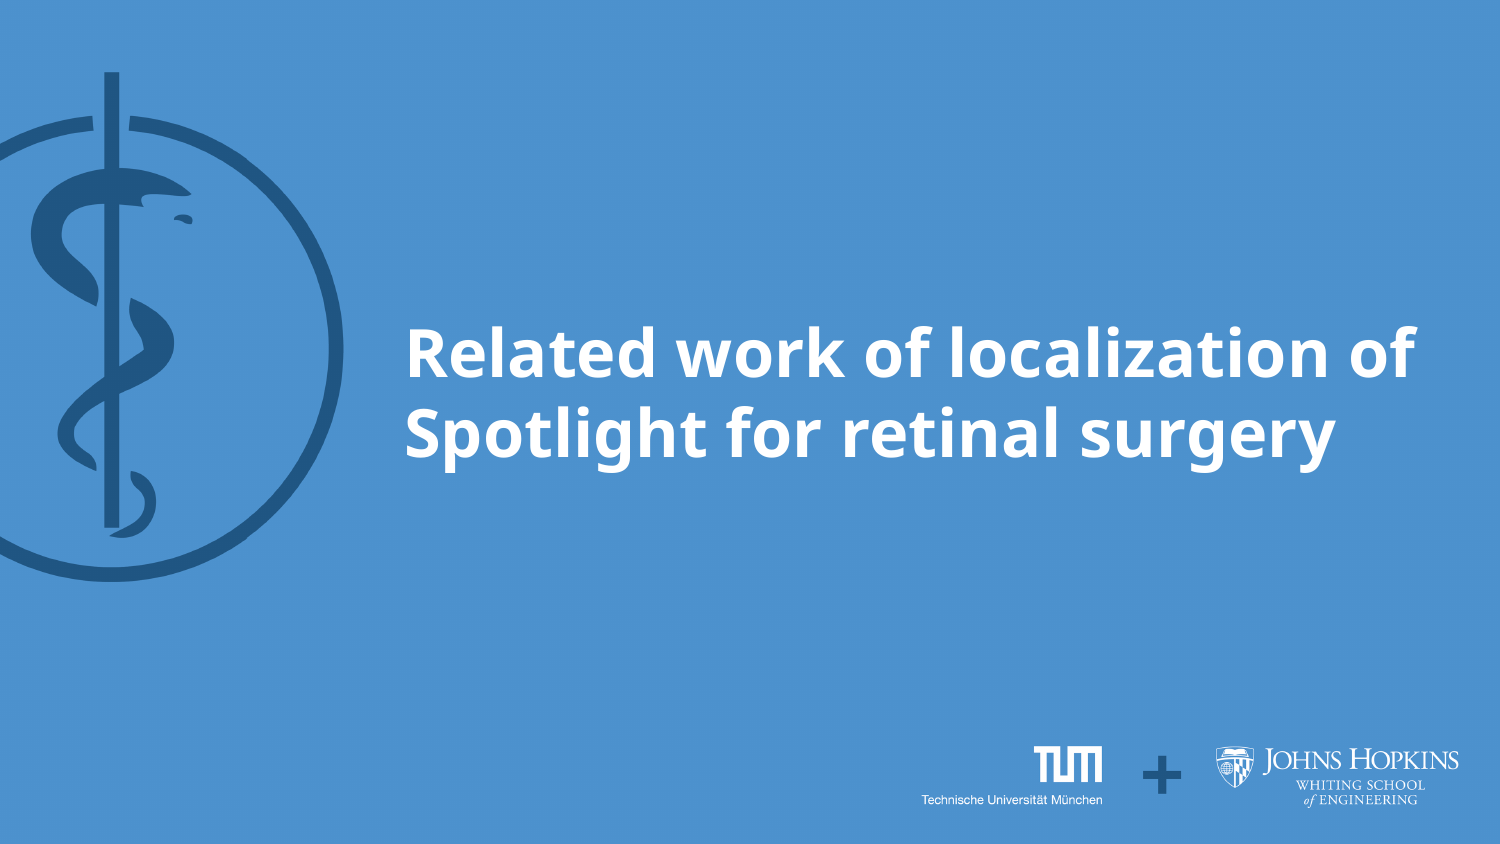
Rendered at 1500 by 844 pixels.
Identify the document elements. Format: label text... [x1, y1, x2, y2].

title Related work of localization of Spotlight for retinal surgery [389, 303, 1453, 406]
picture [0, 0, 1500, 844]
